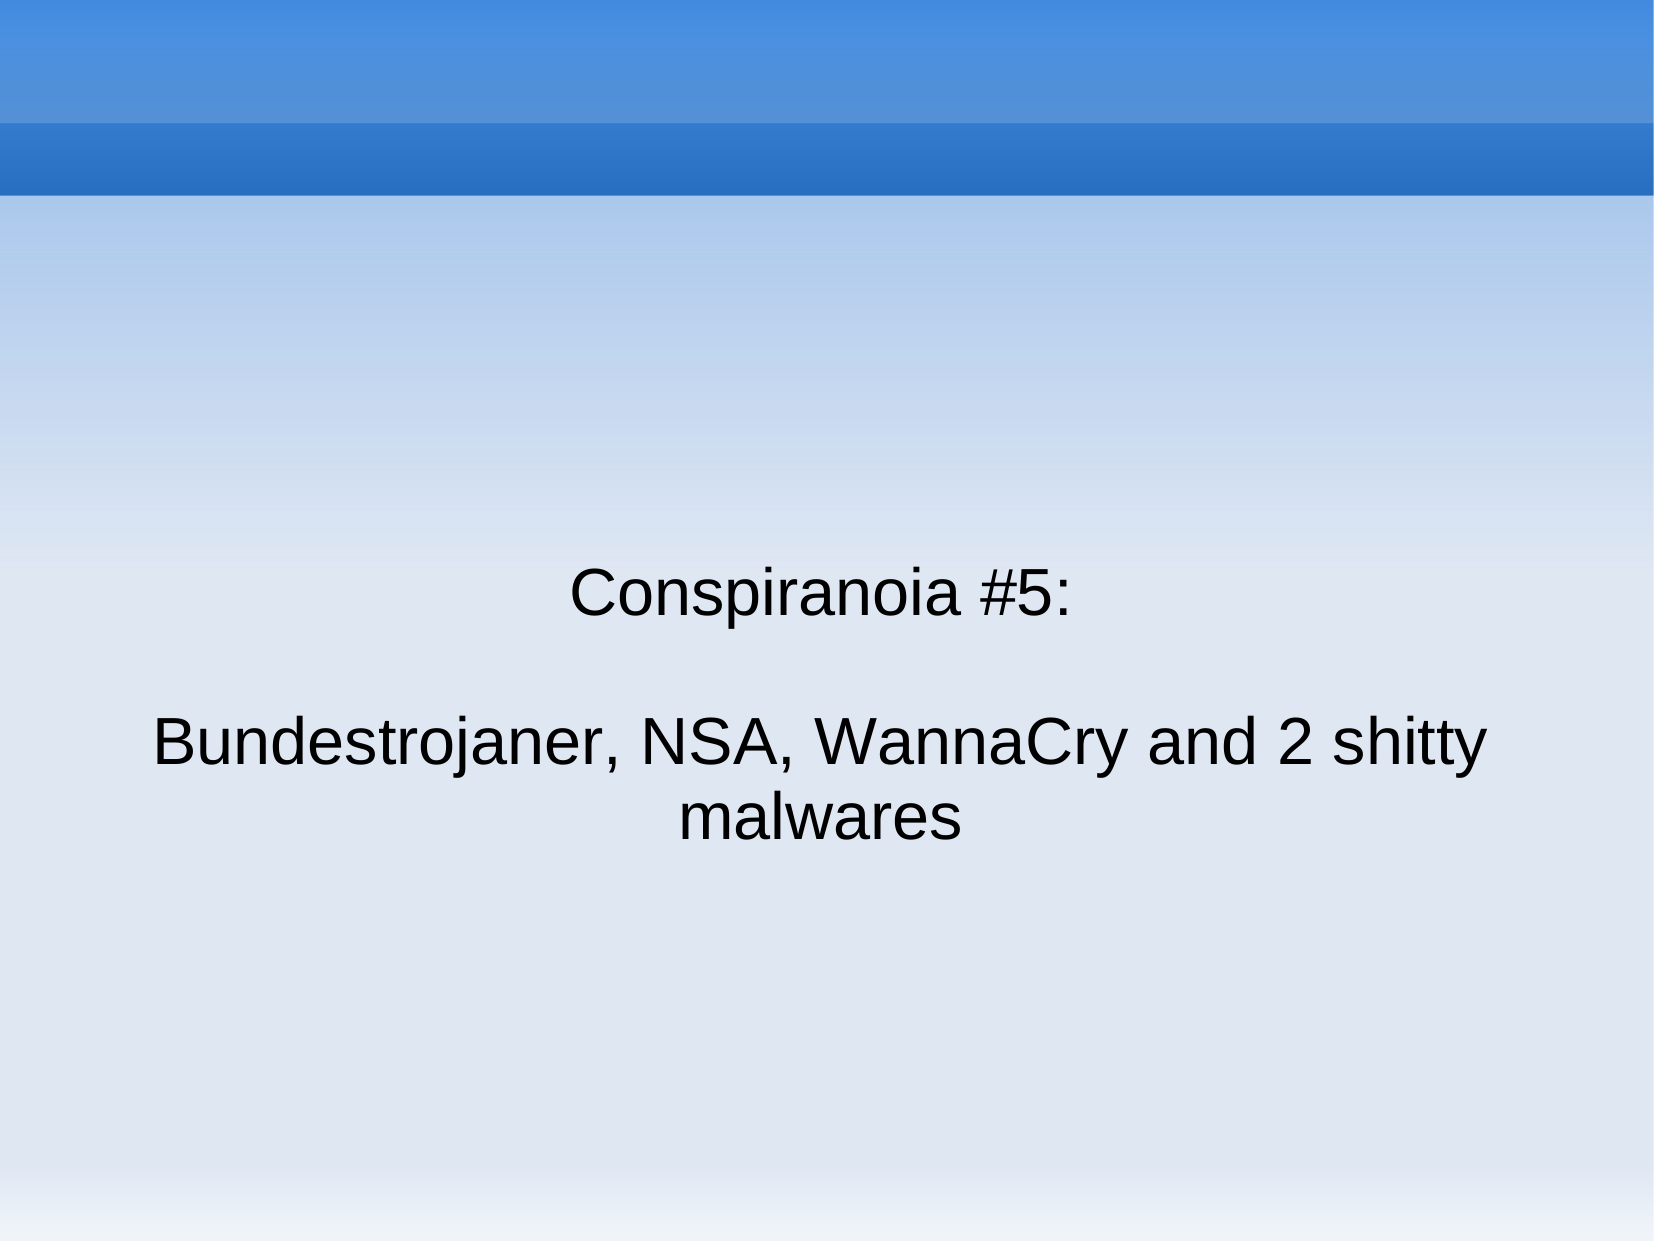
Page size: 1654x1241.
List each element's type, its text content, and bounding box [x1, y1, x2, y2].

subtitle Conspiranoia #5: Bundestrojaner, NSA, WannaCry and 2 shitty malwares [76, 224, 1565, 1185]
picture [0, 0, 1654, 1241]
